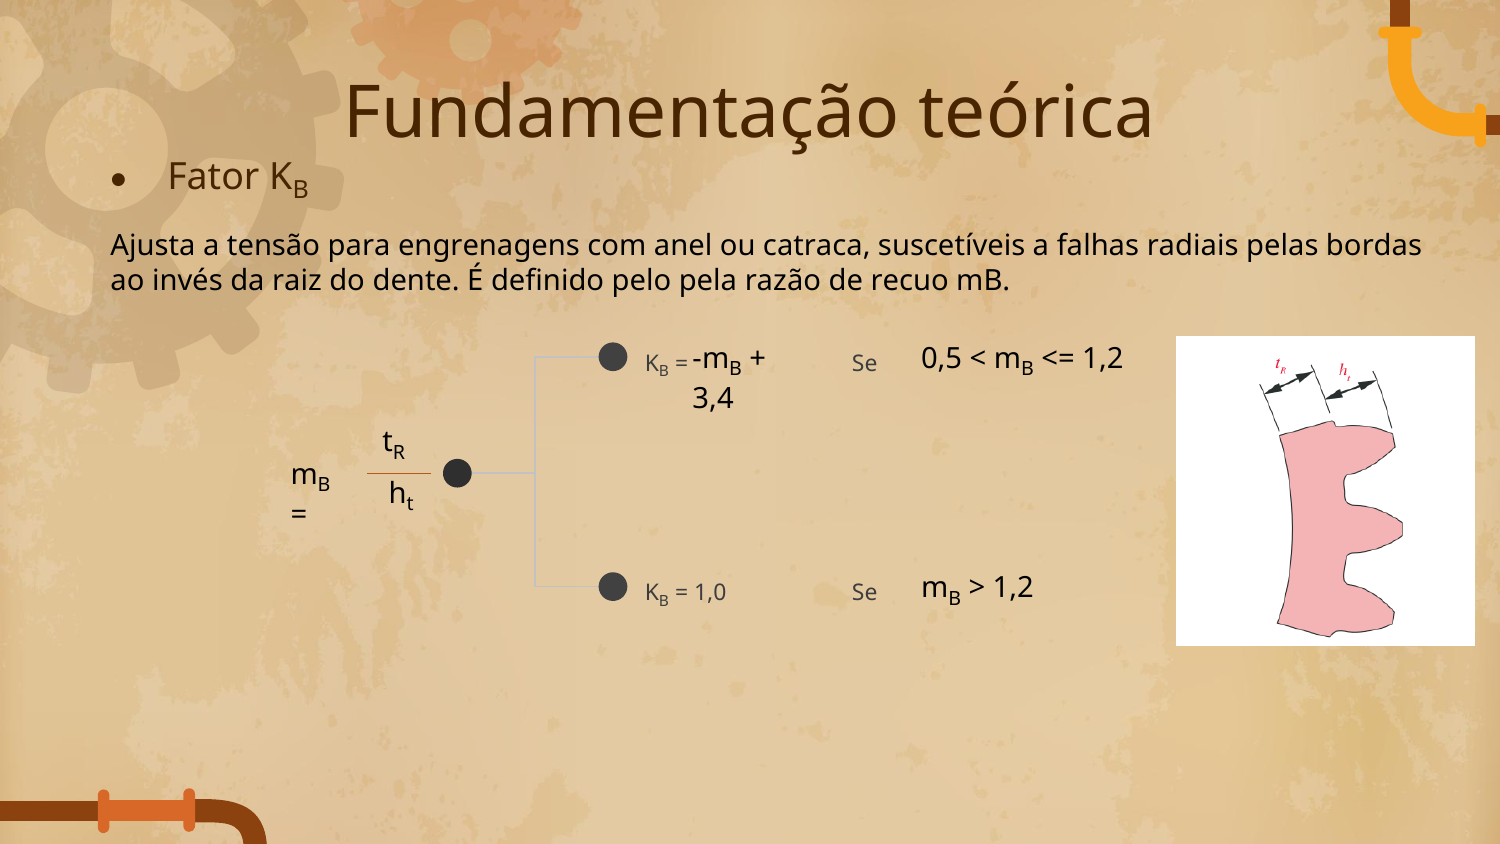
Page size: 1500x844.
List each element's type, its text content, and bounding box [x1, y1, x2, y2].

text_box mB > 1,2 [906, 553, 1152, 620]
text_box Se [834, 330, 906, 383]
text_box KB = [627, 330, 677, 383]
text_box ht [373, 459, 438, 525]
title Fundamentação teórica [116, 49, 1384, 127]
text_box [443, 458, 472, 488]
text_box [598, 342, 628, 372]
text_box tR [367, 407, 432, 474]
text_box mB = [275, 440, 368, 507]
text_box Se [834, 560, 906, 613]
text_box Ajusta a tensão para engrenagens com anel ou catraca, suscetíveis a falhas radiais pelas bordas ao invés da raiz do dente. É definido pelo pela razão de recuo mB. [95, 210, 1454, 312]
subtitle Fator KB [58, 101, 368, 254]
text_box 0,5 < mB <= 1,2 [906, 323, 1152, 390]
picture [1176, 336, 1475, 646]
text_box KB = 1,0 [627, 560, 755, 613]
text_box -mB + 3,4 [677, 323, 823, 390]
text_box [598, 572, 628, 601]
